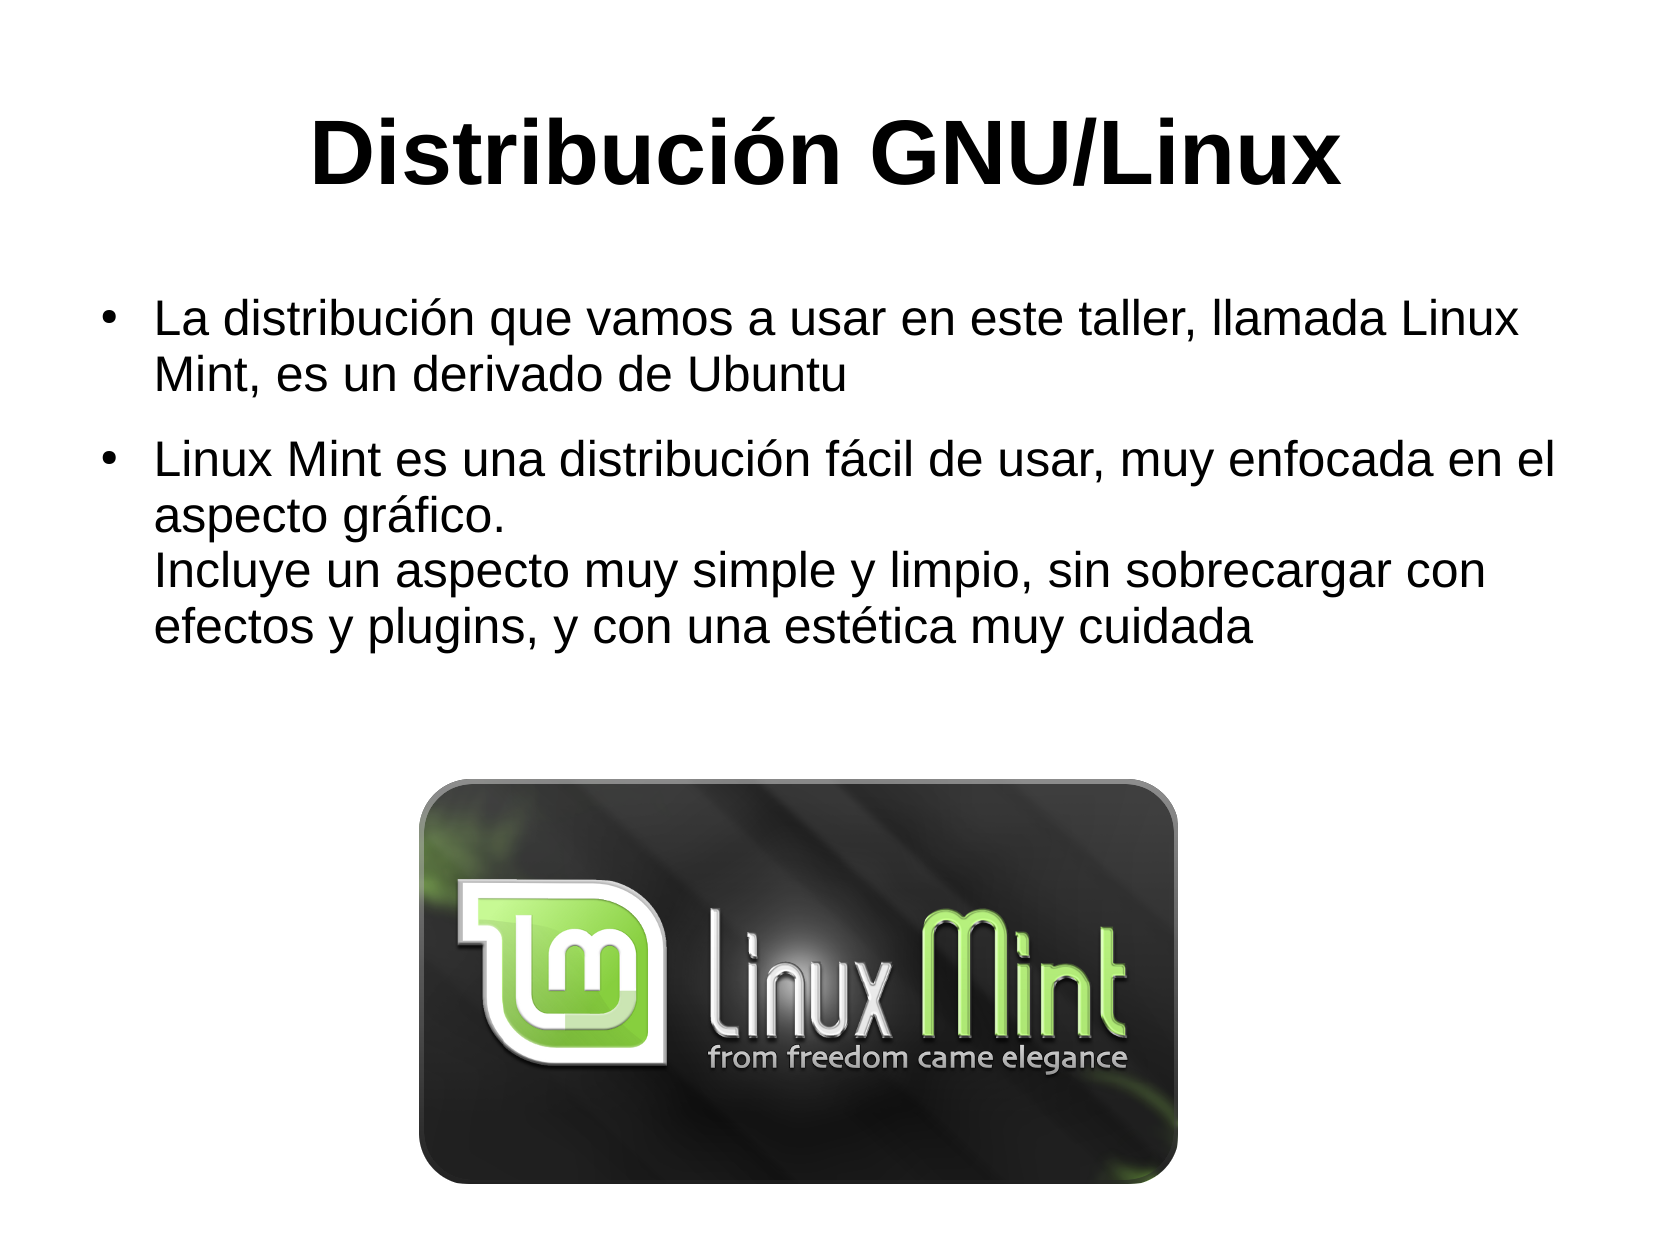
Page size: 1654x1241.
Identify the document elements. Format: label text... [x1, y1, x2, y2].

list La distribución que vamos a usar en este taller, llamada Linux Mint, es un derivado de Ubuntu Linux Mint es una distribución fácil de usar, muy enfocada en el aspecto gráfico. Incluye un aspecto muy simple y limpio, sin sobrecargar con efectos y plugins, y con una estética muy cuidada [82, 290, 1571, 1010]
picture [419, 779, 1178, 1184]
title Distribución GNU/Linux [82, 49, 1571, 257]
